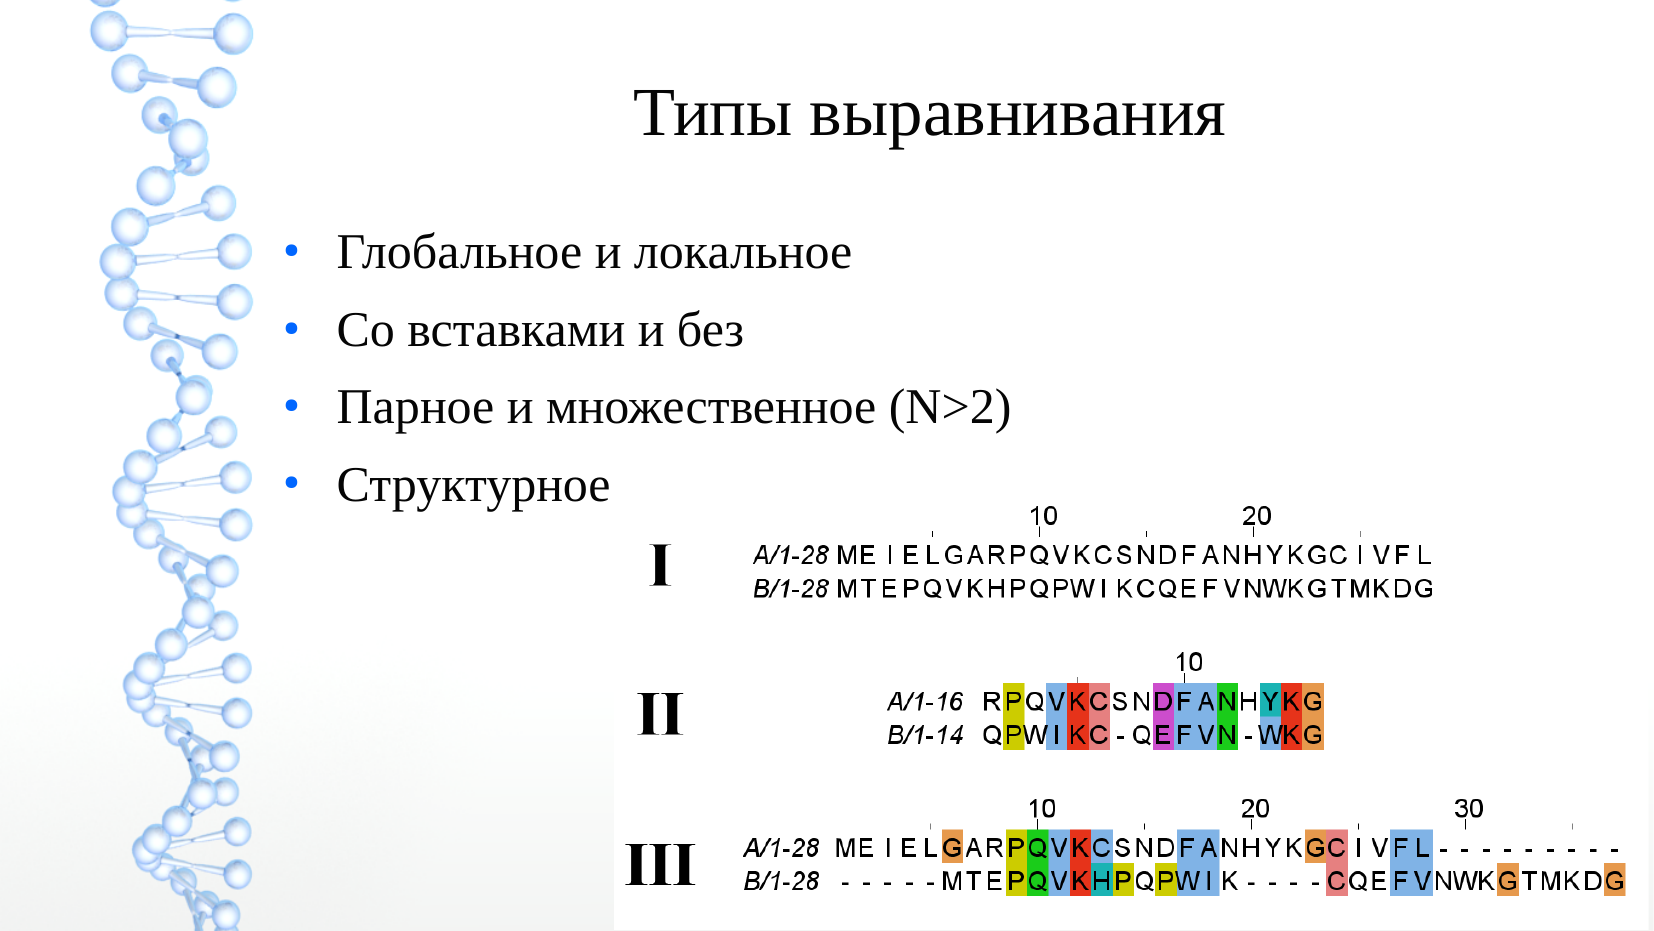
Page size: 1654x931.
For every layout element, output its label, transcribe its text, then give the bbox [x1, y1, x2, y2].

list Глобальное и локальное Со вставками и без Парное и множественное (N>2) Структурное [265, 224, 1123, 764]
picture [0, 0, 1654, 931]
title Типы выравнивания [265, 35, 1595, 189]
